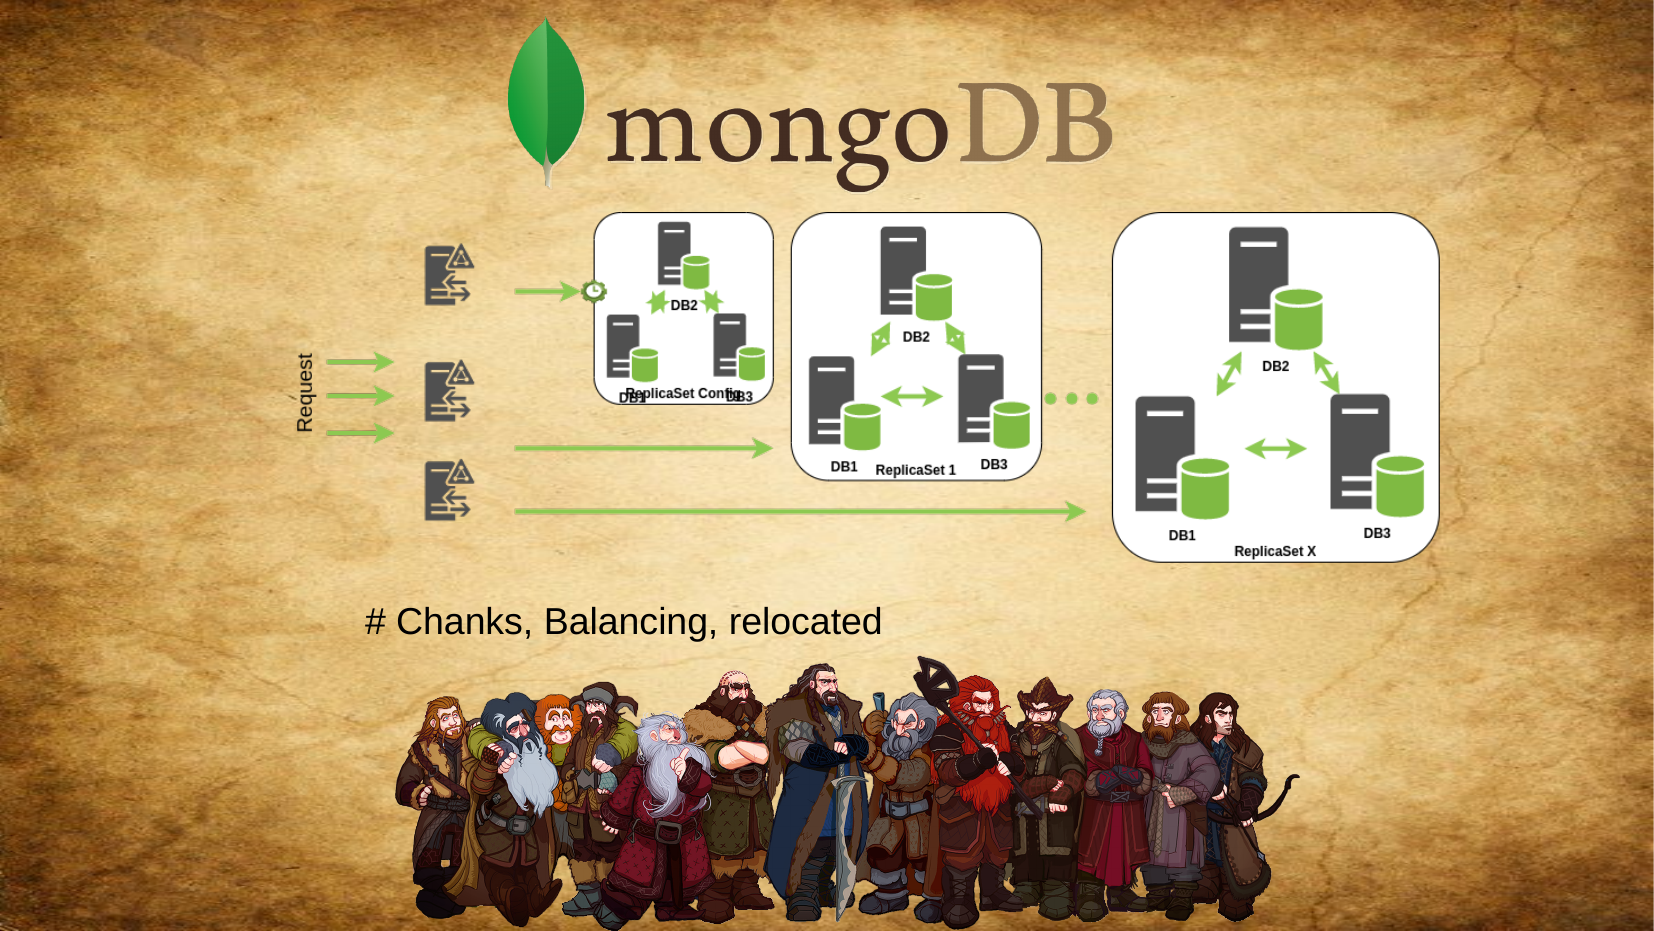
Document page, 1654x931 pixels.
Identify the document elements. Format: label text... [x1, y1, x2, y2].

picture [0, 0, 1654, 931]
text_box # Chanks, Balancing, relocated [350, 592, 898, 650]
